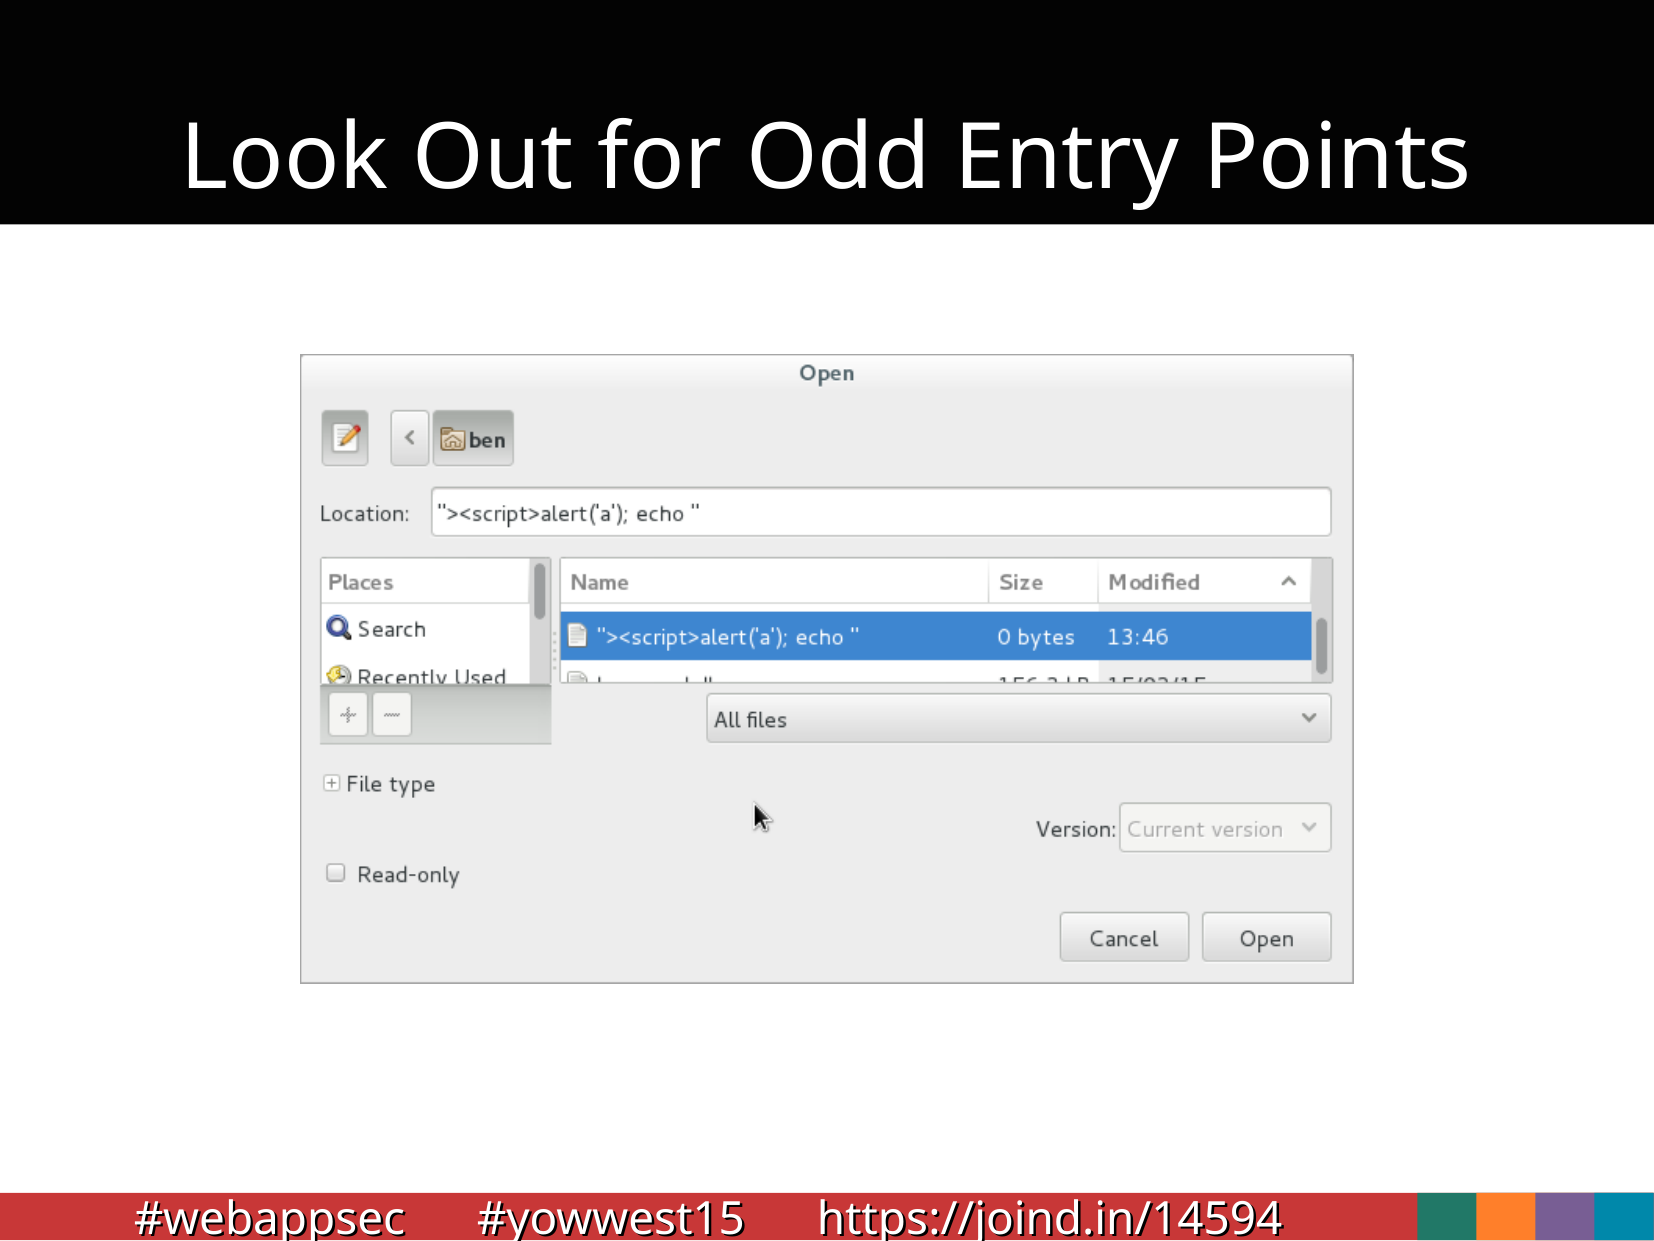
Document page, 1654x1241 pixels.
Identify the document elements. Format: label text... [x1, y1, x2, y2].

picture [300, 354, 1354, 984]
text_box [0, 0, 1654, 225]
title Look Out for Odd Entry Points [82, 49, 1571, 257]
